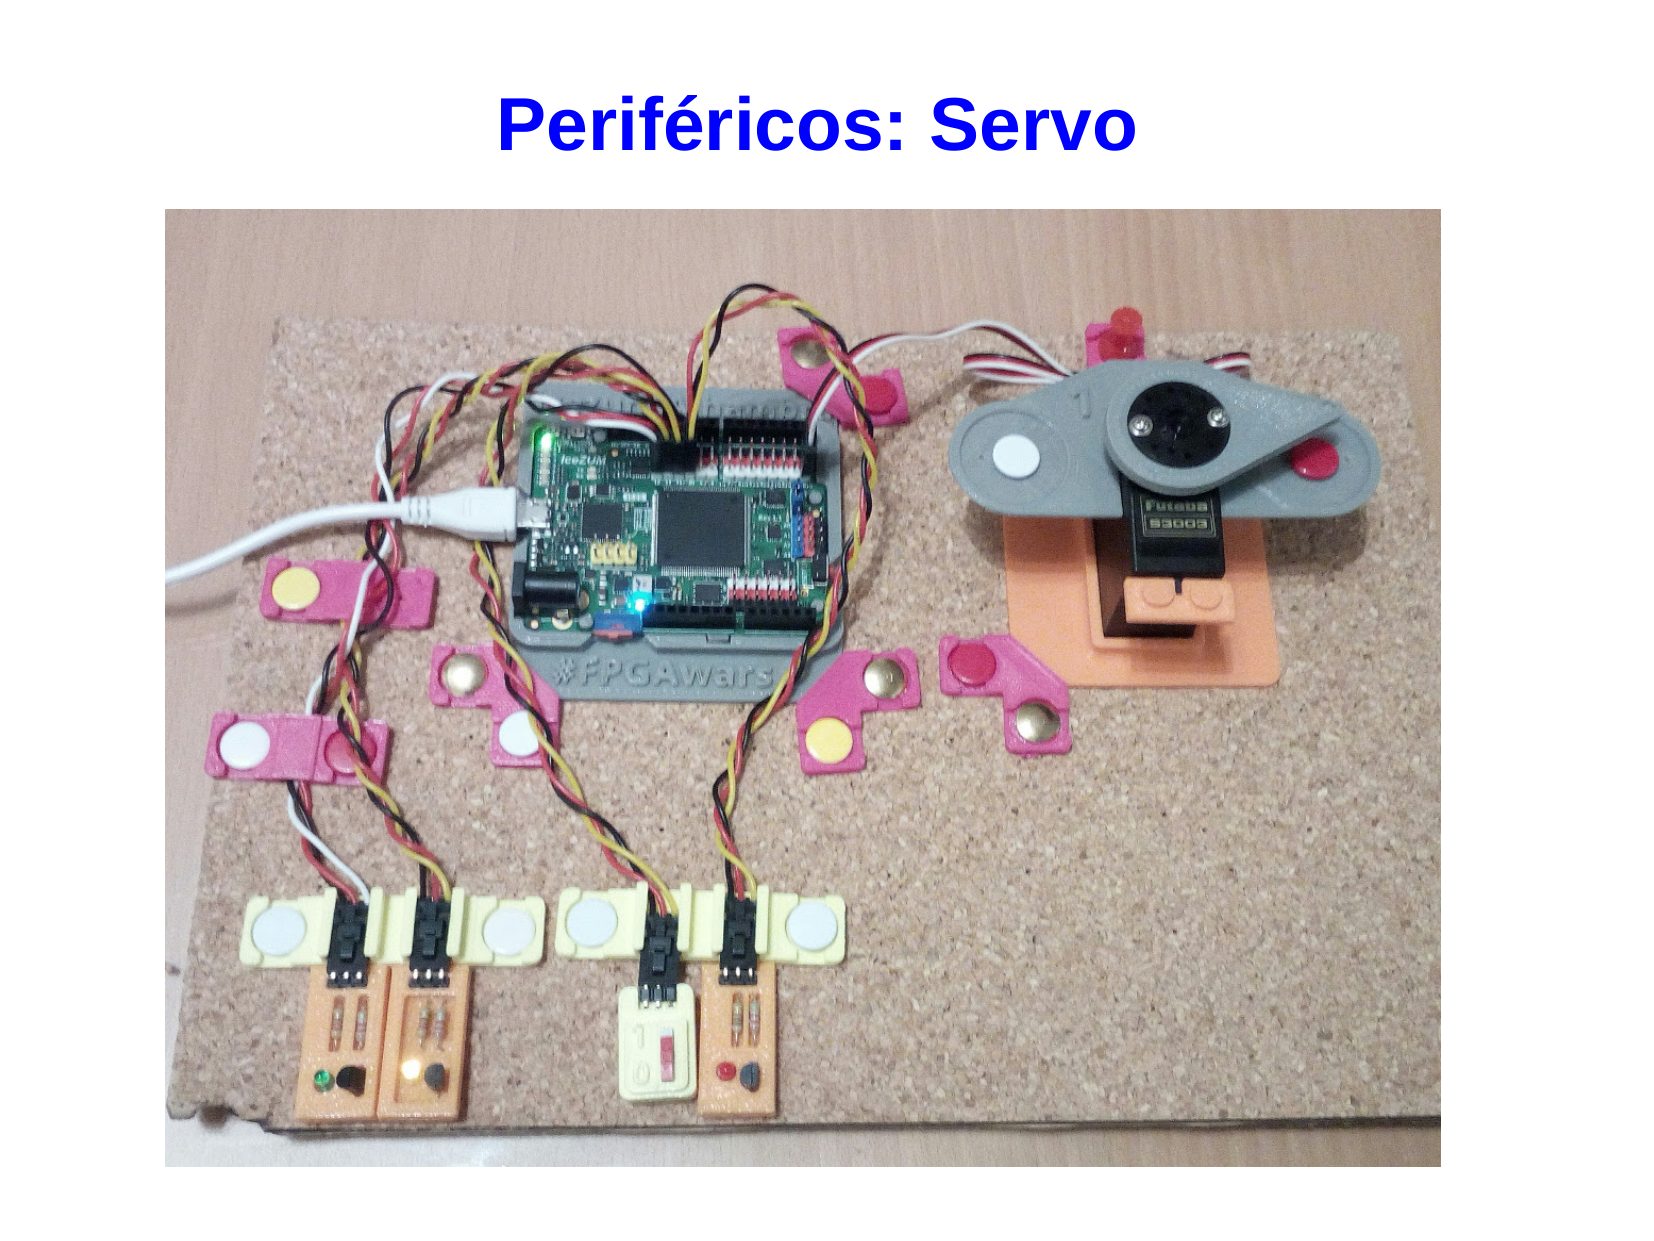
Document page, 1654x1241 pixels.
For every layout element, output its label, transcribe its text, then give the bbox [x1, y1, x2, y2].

picture [165, 209, 1441, 1167]
text_box Periféricos: Servo [90, 75, 1546, 174]
